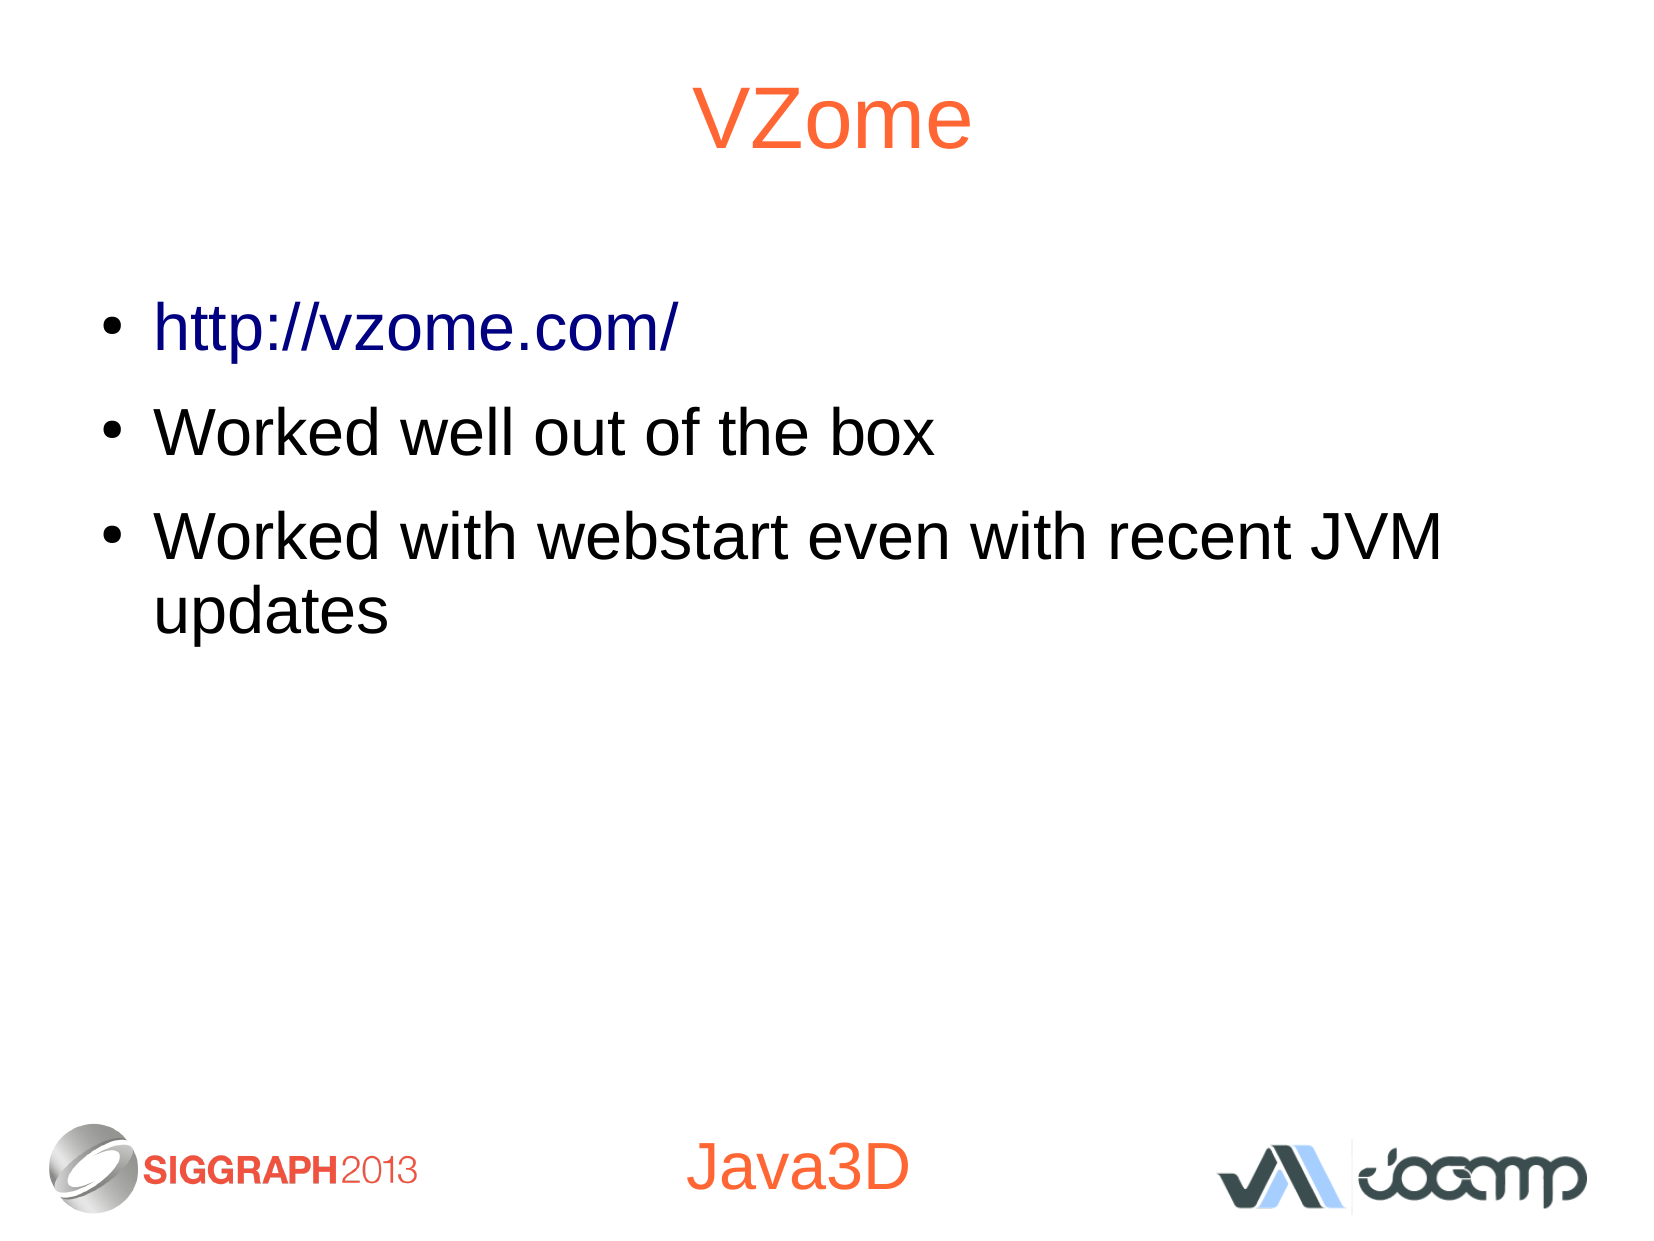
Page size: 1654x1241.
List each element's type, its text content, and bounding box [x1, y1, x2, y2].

picture [45, 1122, 421, 1215]
text_box Java3D [653, 1117, 946, 1216]
title VZome [68, 49, 1576, 188]
list http://vzome.com/ Worked well out of the box Worked with webstart even with recent JVM updates [82, 290, 1538, 1010]
picture [1215, 1139, 1587, 1215]
